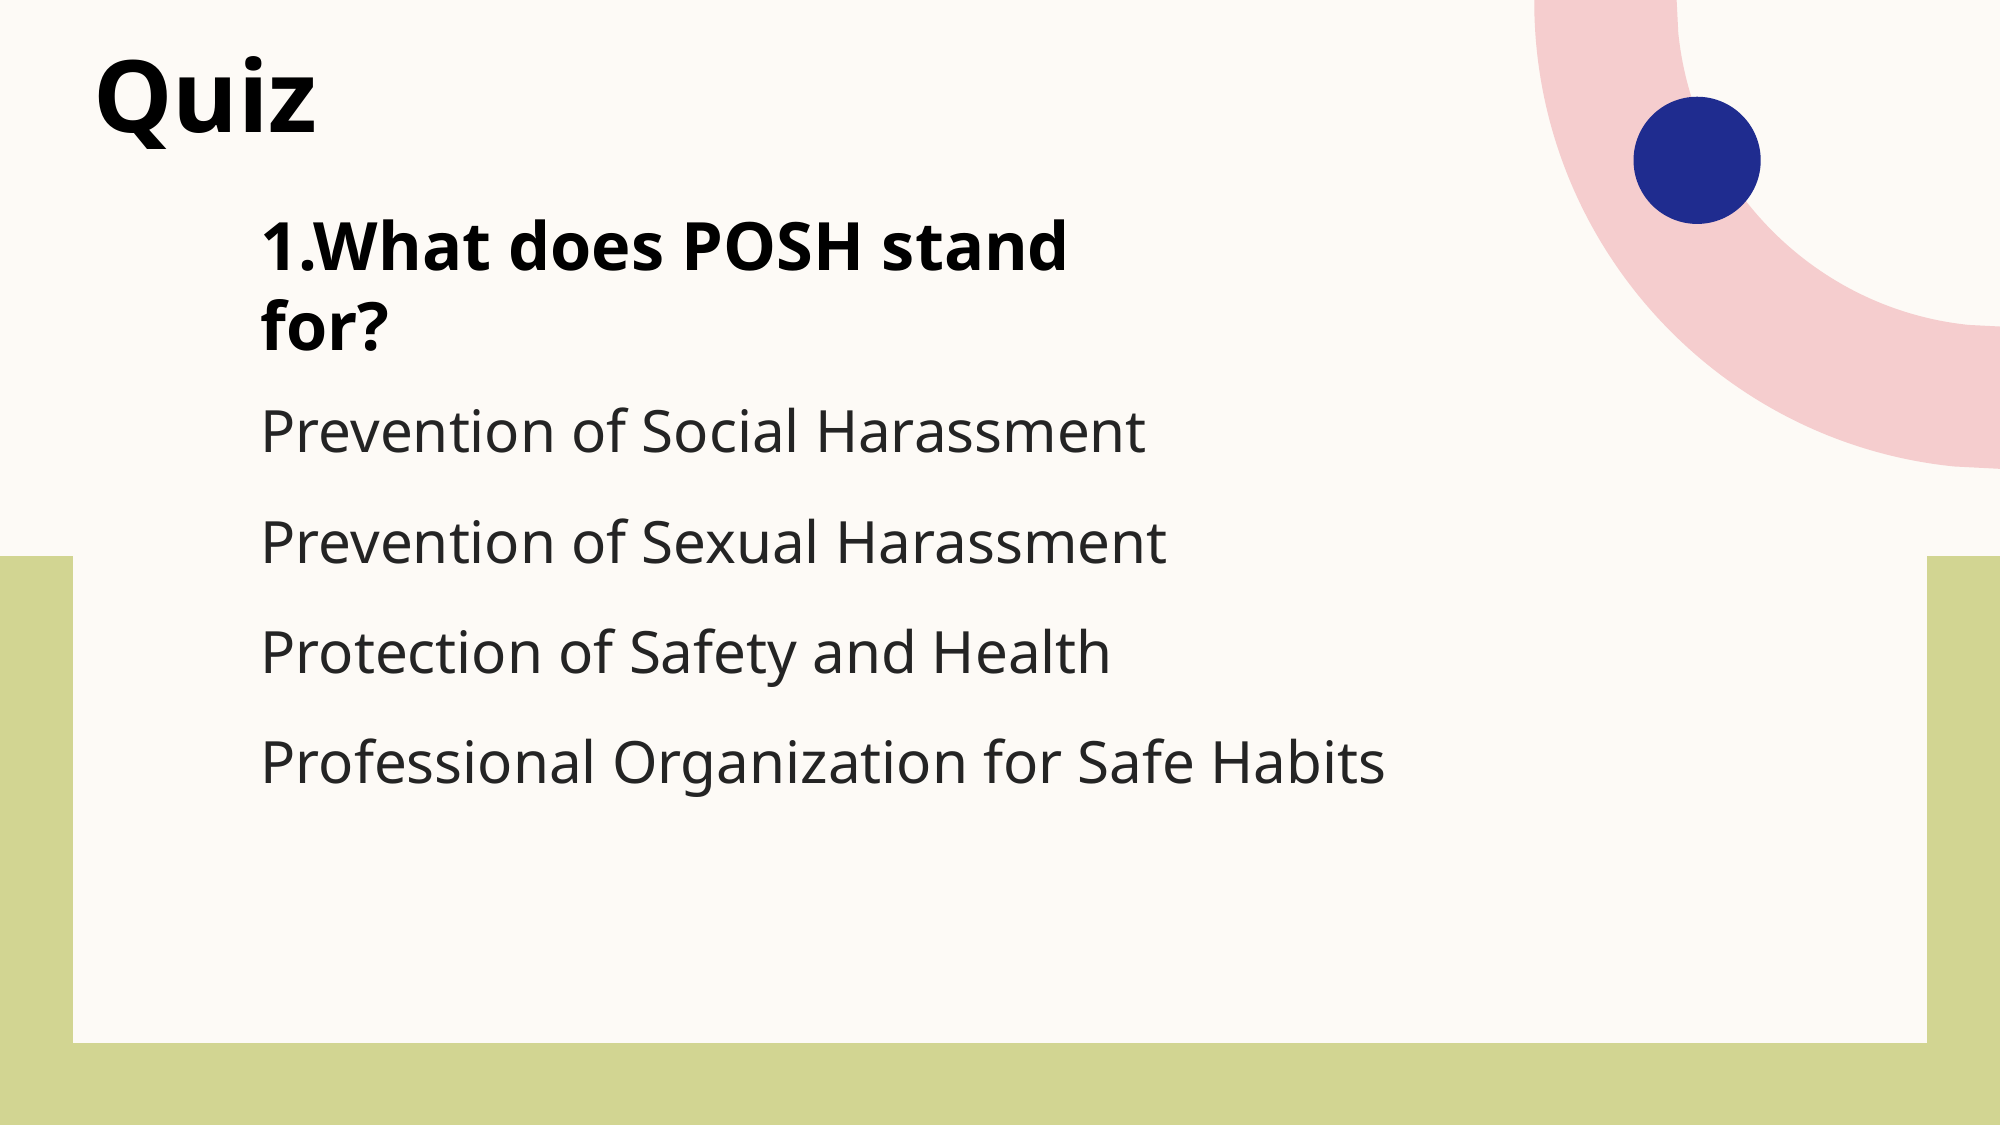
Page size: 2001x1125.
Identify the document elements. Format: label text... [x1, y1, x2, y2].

text_box Protection of Safety and Health [245, 607, 1248, 694]
text_box Prevention of Sexual Harassment [245, 497, 1248, 584]
text_box Quiz [78, 24, 413, 162]
text_box Prevention of Social Harassment [245, 387, 1248, 473]
text_box Professional Organization for Safe Habits [245, 717, 1434, 804]
text_box 1.What does POSH stand for? [245, 196, 1207, 363]
